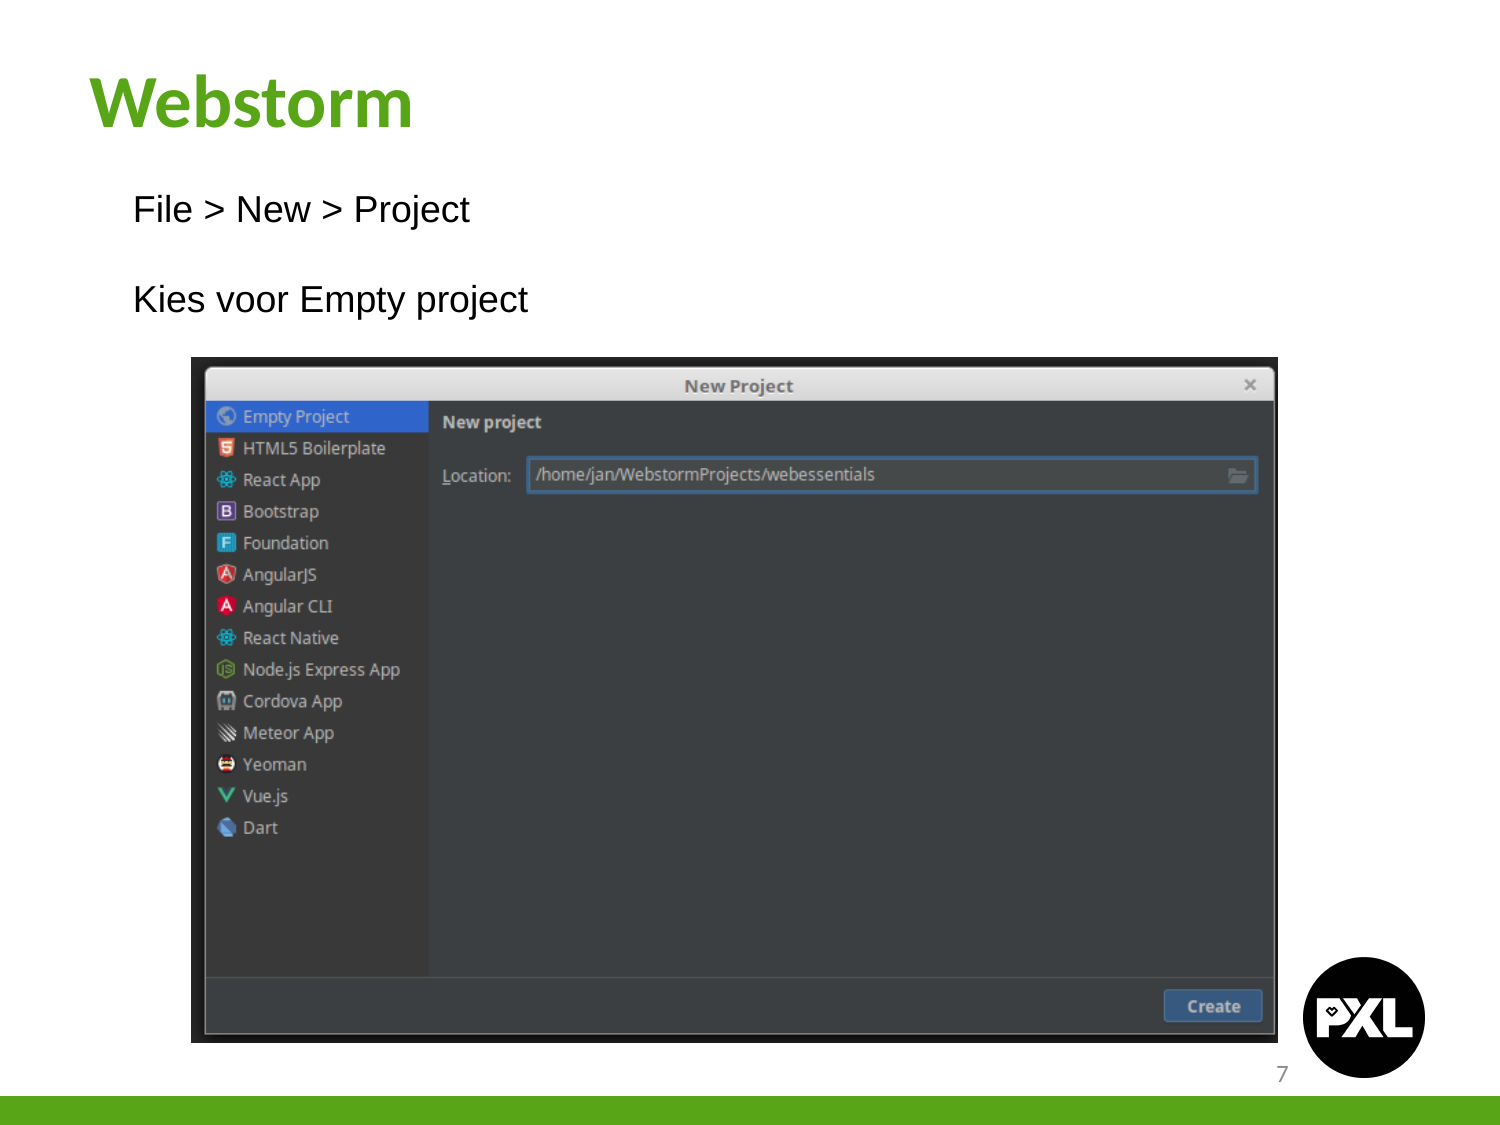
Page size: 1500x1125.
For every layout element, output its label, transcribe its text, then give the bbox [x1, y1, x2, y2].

text_box Webstorm [75, 45, 1425, 233]
picture [191, 357, 1278, 1043]
text_box File > New > Project Kies voor Empty project [118, 233, 945, 402]
picture [1303, 957, 1425, 1078]
text_box <number> [1074, 1042, 1304, 1103]
